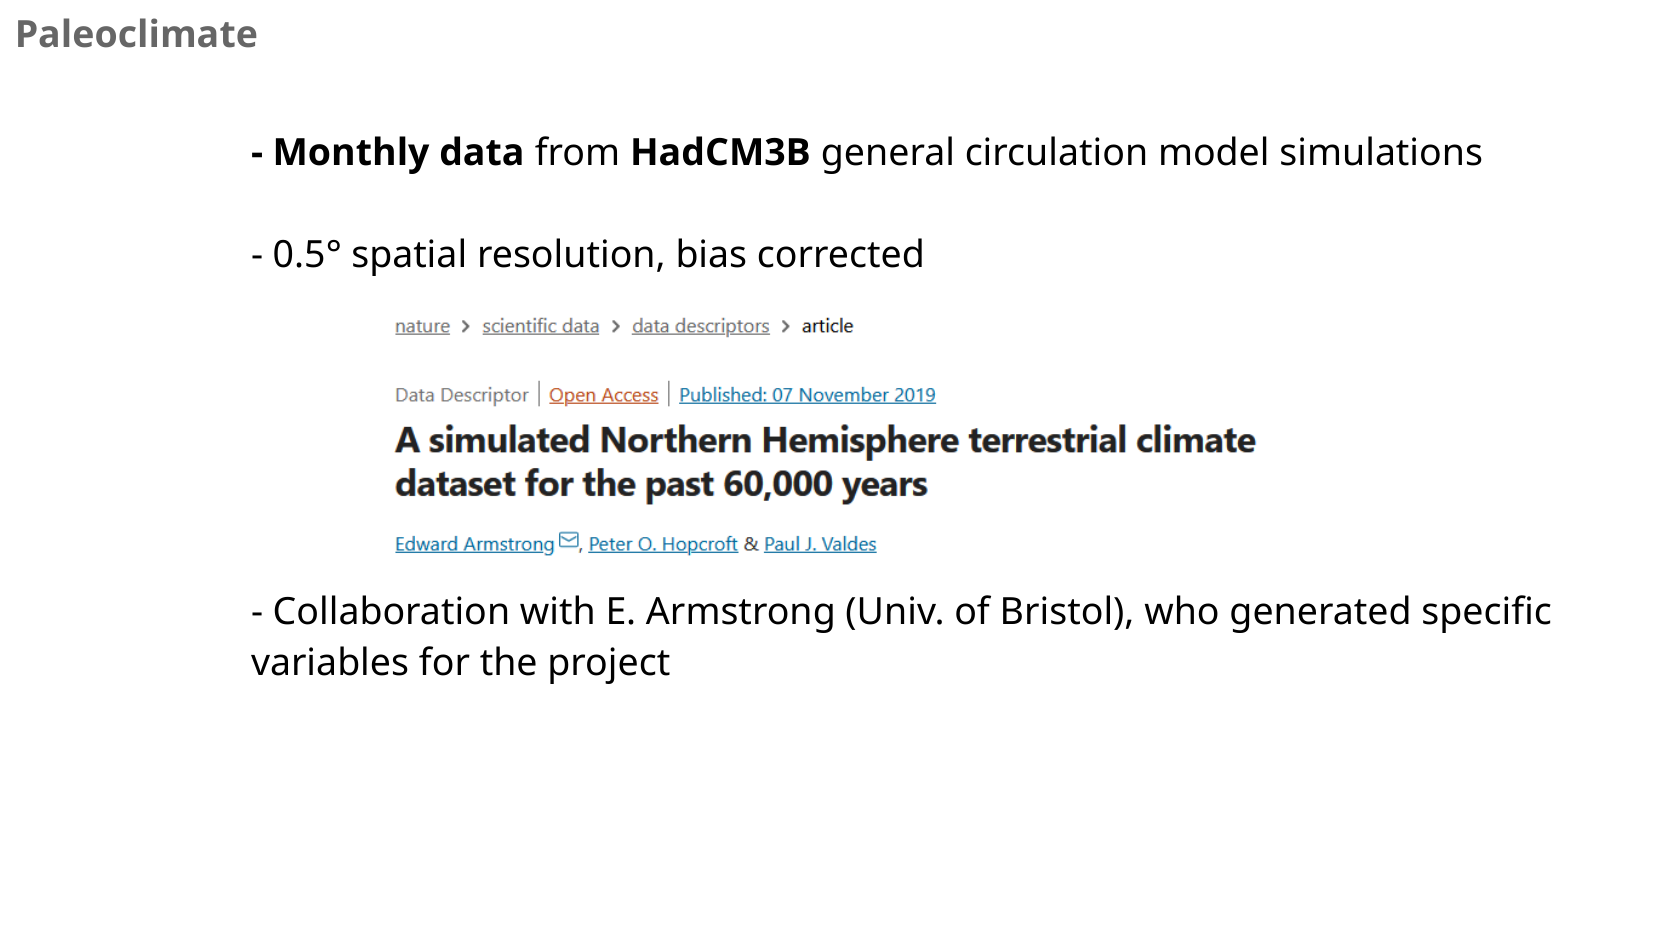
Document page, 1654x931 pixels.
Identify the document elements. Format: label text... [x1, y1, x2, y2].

text_box Paleoclimate [0, 0, 1654, 118]
text_box - Monthly data from HadCM3B general circulation model simulations - 0.5° spatial resolution, bias corrected - Collaboration with E. Armstrong (Univ. of Bristol), who generated specific variables for the project [236, 118, 1654, 931]
picture [381, 307, 1272, 570]
